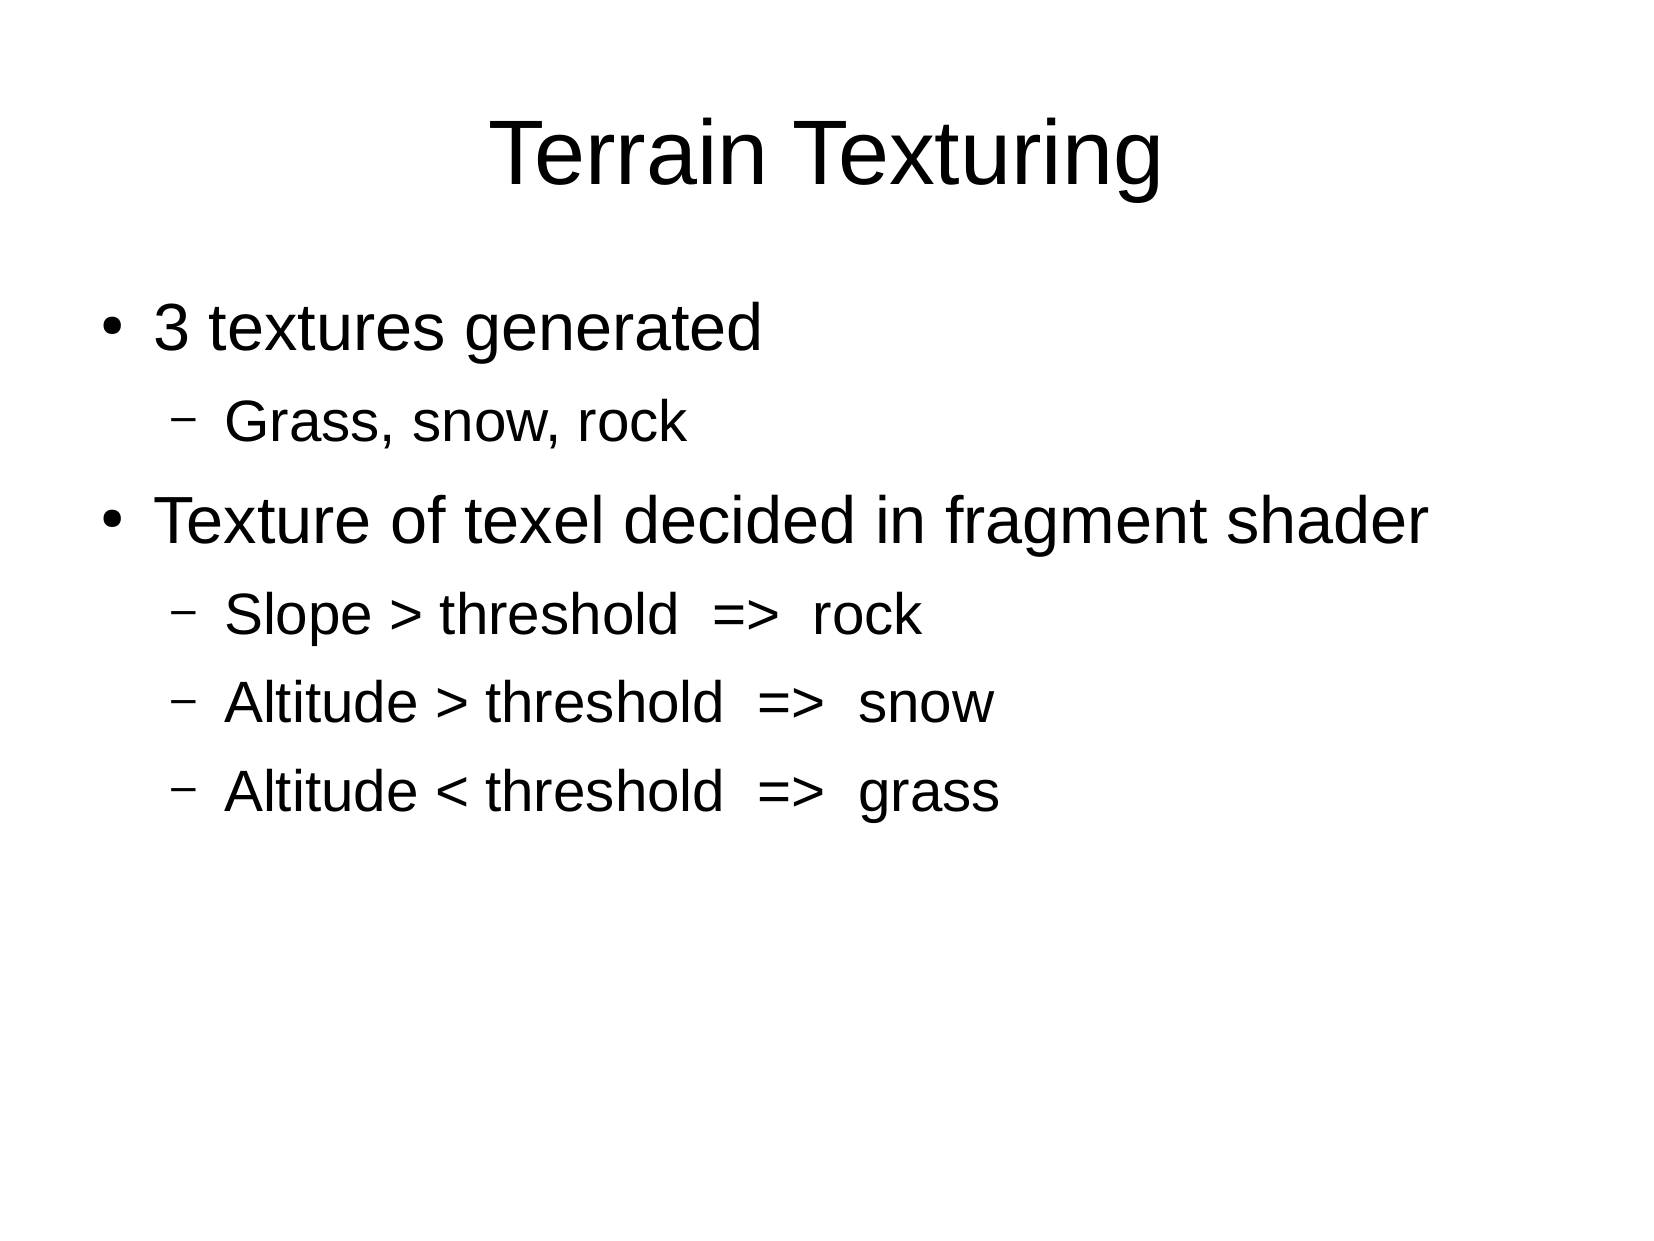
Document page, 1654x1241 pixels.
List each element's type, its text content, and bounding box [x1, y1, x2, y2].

list 3 textures generated Grass, snow, rock Texture of texel decided in fragment shader Slope > threshold => rock Altitude > threshold => snow Altitude < threshold => grass [82, 290, 1571, 1010]
title Terrain Texturing [82, 49, 1571, 257]
